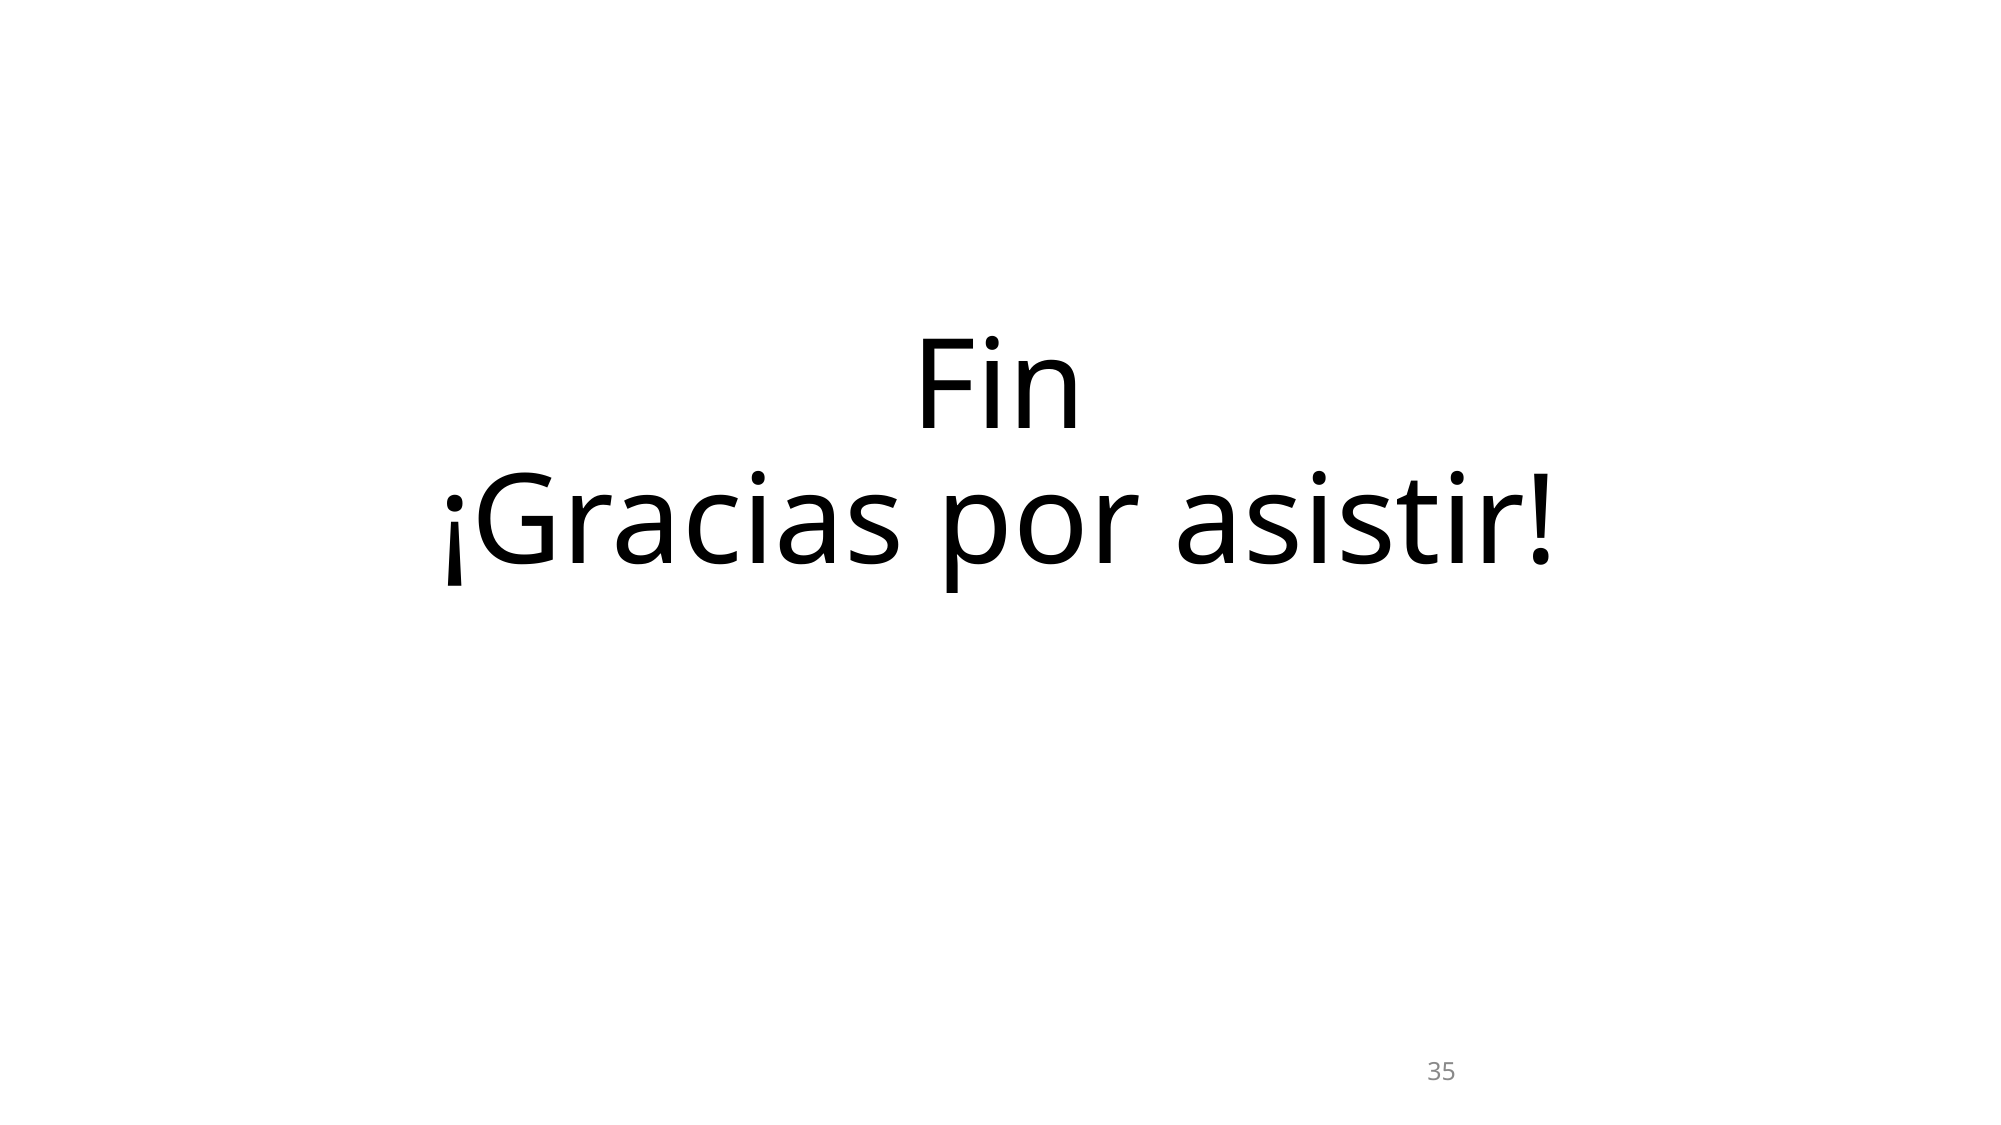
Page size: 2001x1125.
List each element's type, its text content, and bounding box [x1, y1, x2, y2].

text_box 35 [1412, 1042, 1863, 1103]
title Fin ¡Gracias por asistir! [137, 334, 1863, 791]
